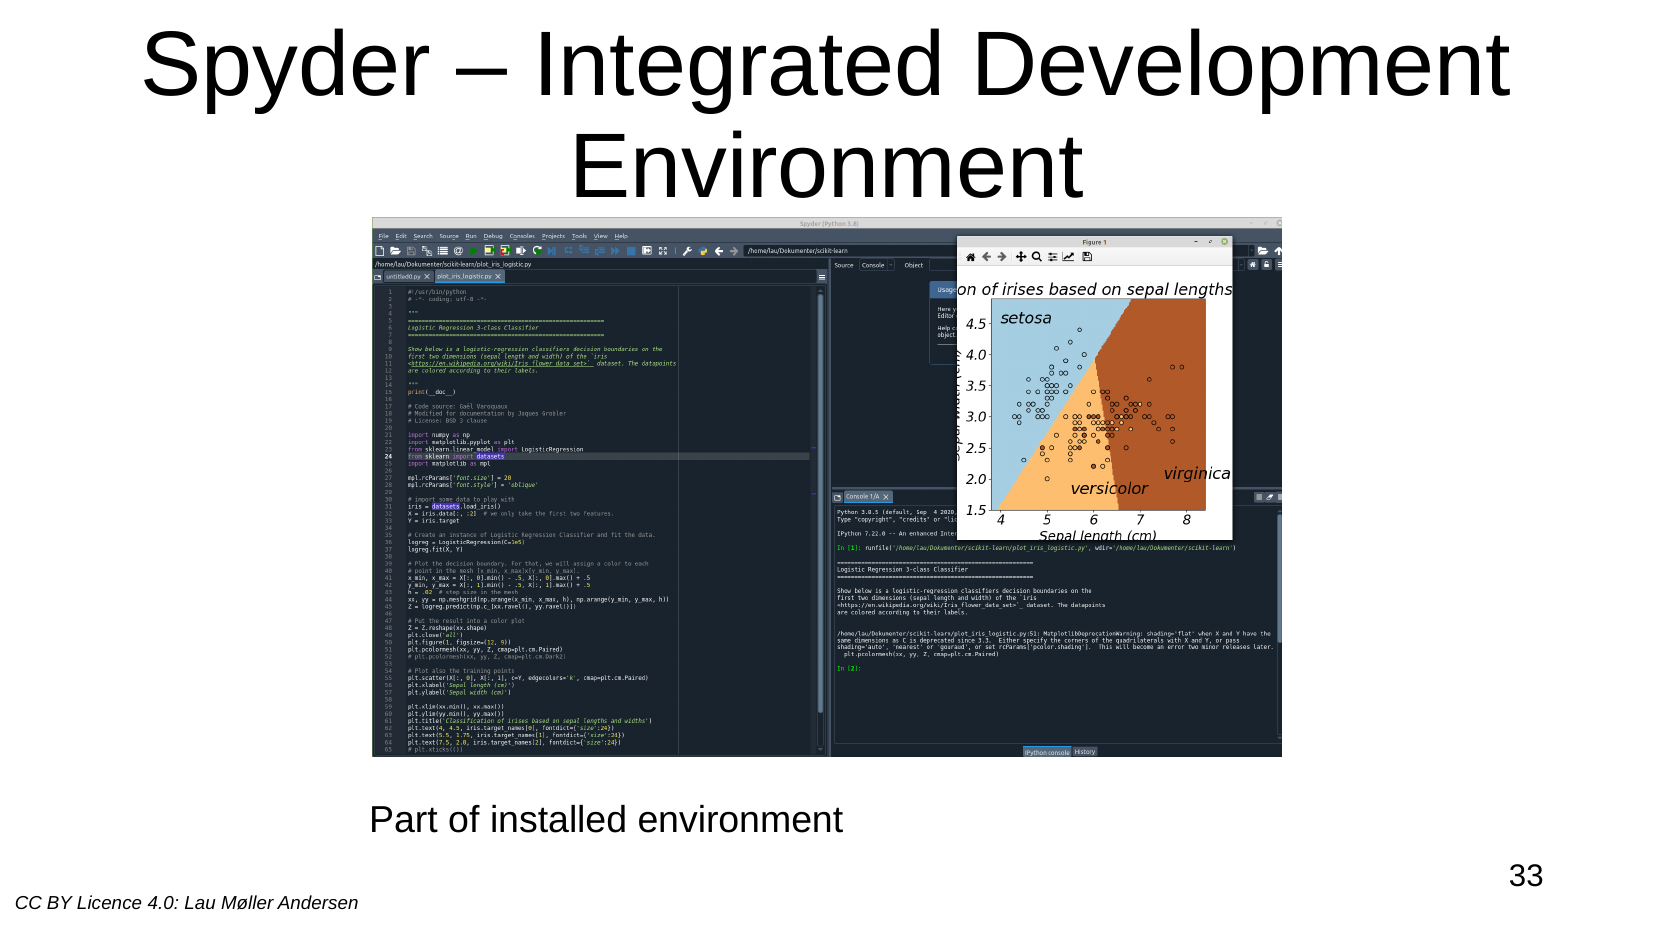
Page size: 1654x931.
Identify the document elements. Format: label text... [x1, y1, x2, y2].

text_box Part of installed environment [354, 791, 1347, 849]
text_box CC BY Licence 4.0: Lau Møller Andersen [0, 885, 387, 921]
picture [372, 217, 1282, 758]
text_box <nummer> [1494, 850, 1654, 921]
title Spyder – Integrated Development Environment [82, 12, 1571, 218]
